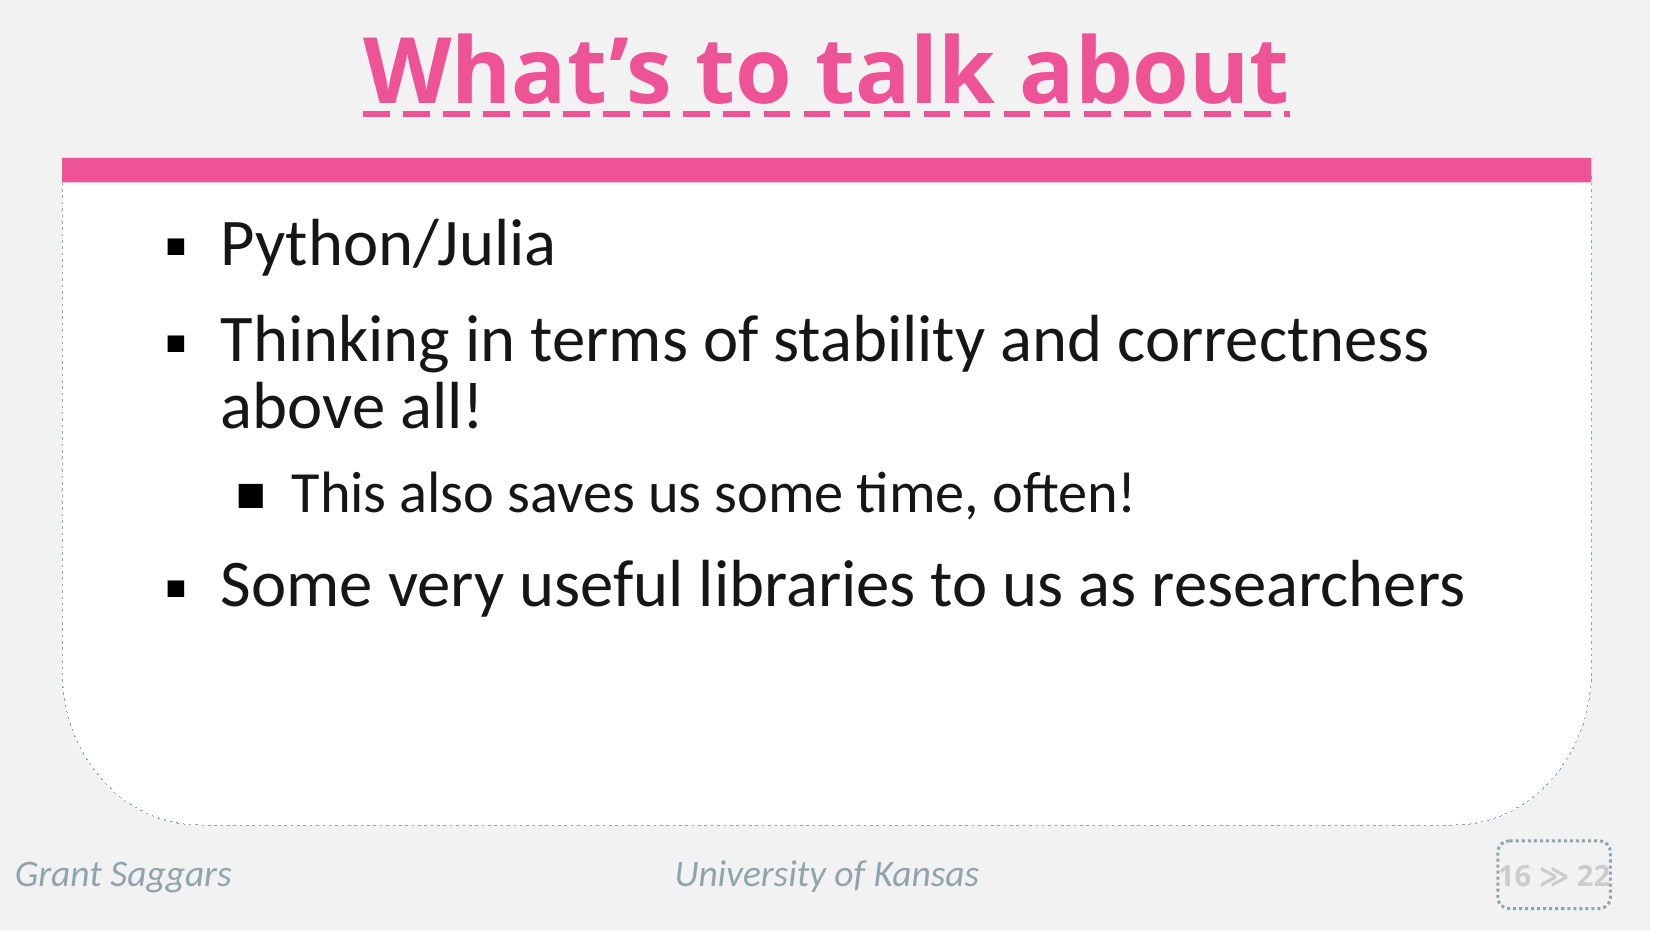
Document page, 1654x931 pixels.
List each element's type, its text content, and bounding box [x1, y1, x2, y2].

list Python/Julia Thinking in terms of stability and correctness above all! This also saves us some time, often! Some very useful libraries to us as researchers [150, 215, 1501, 788]
title What’s to talk about [82, 8, 1571, 128]
